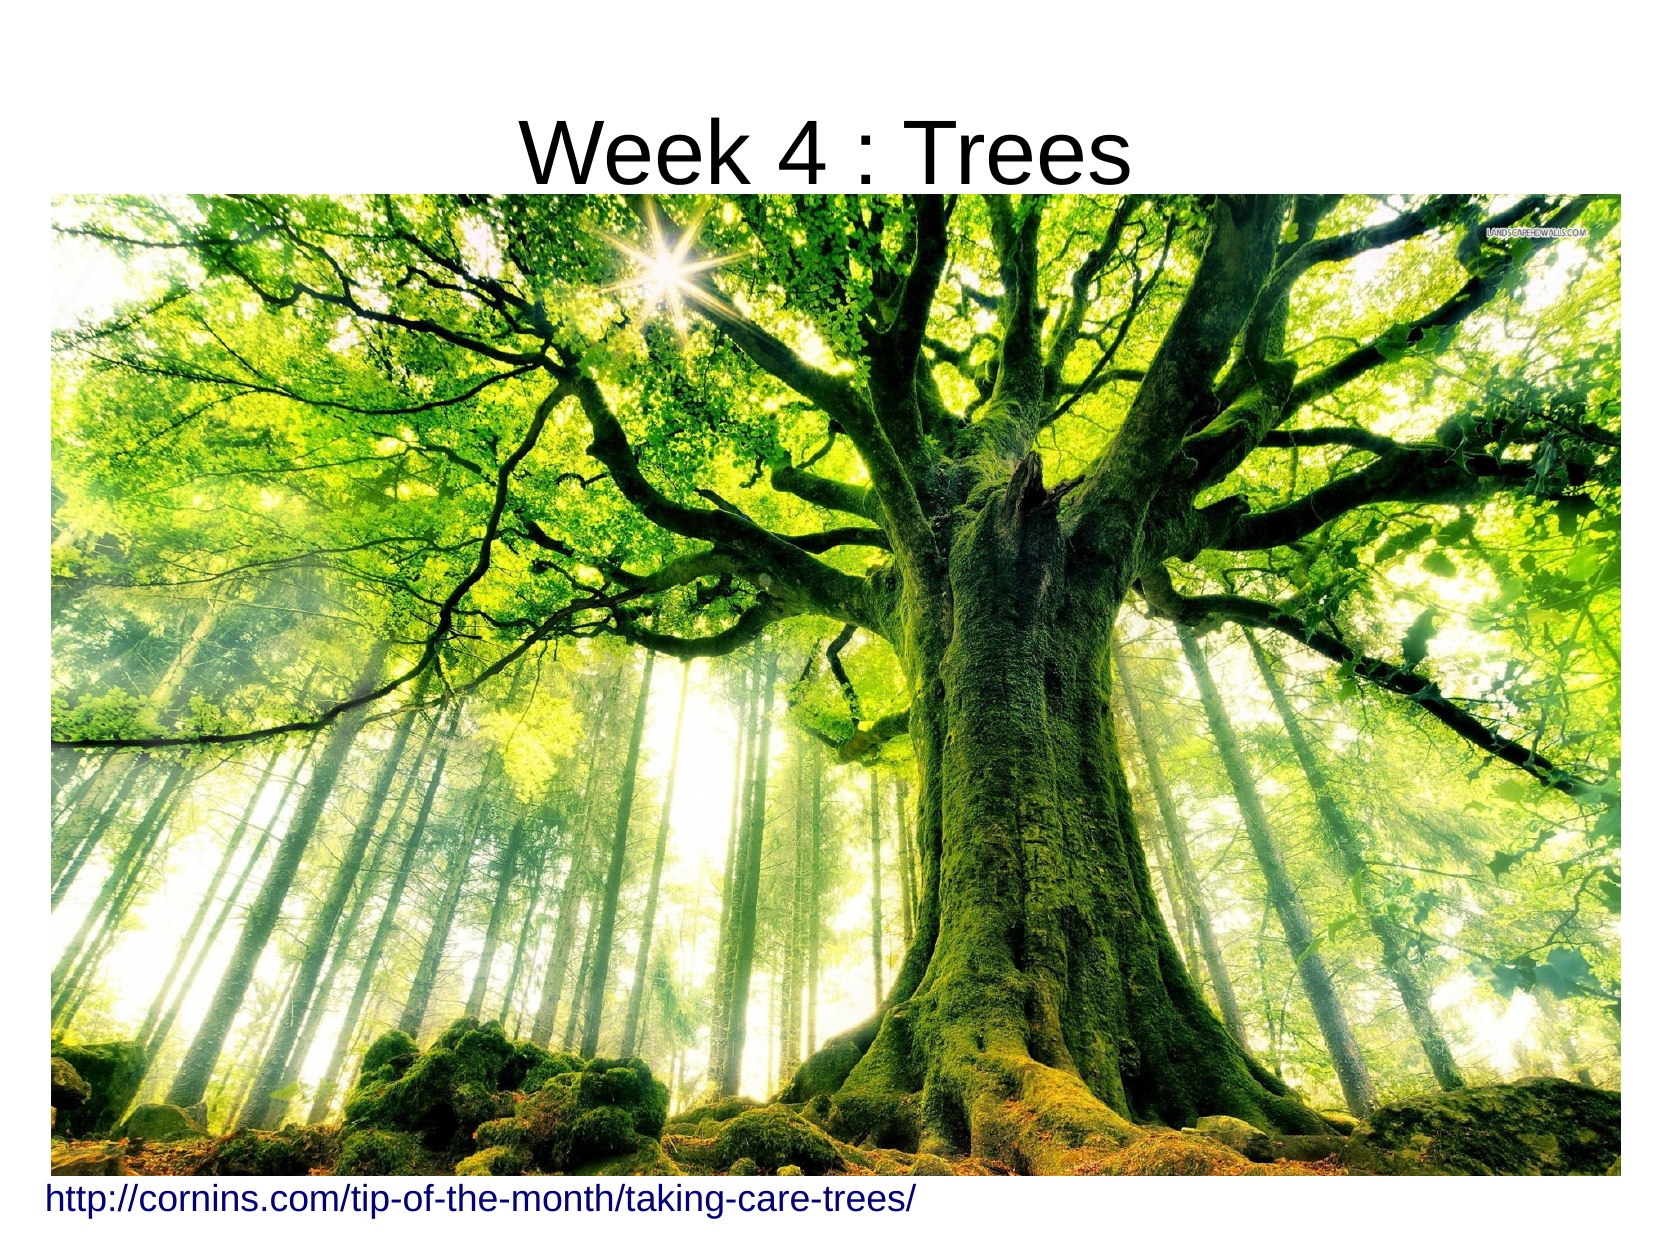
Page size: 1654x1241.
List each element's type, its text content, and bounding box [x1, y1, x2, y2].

picture [51, 194, 1621, 1176]
text_box http://cornins.com/tip-of-the-month/taking-care-trees/ [30, 1170, 932, 1227]
title Week 4 : Trees [82, 49, 1571, 194]
